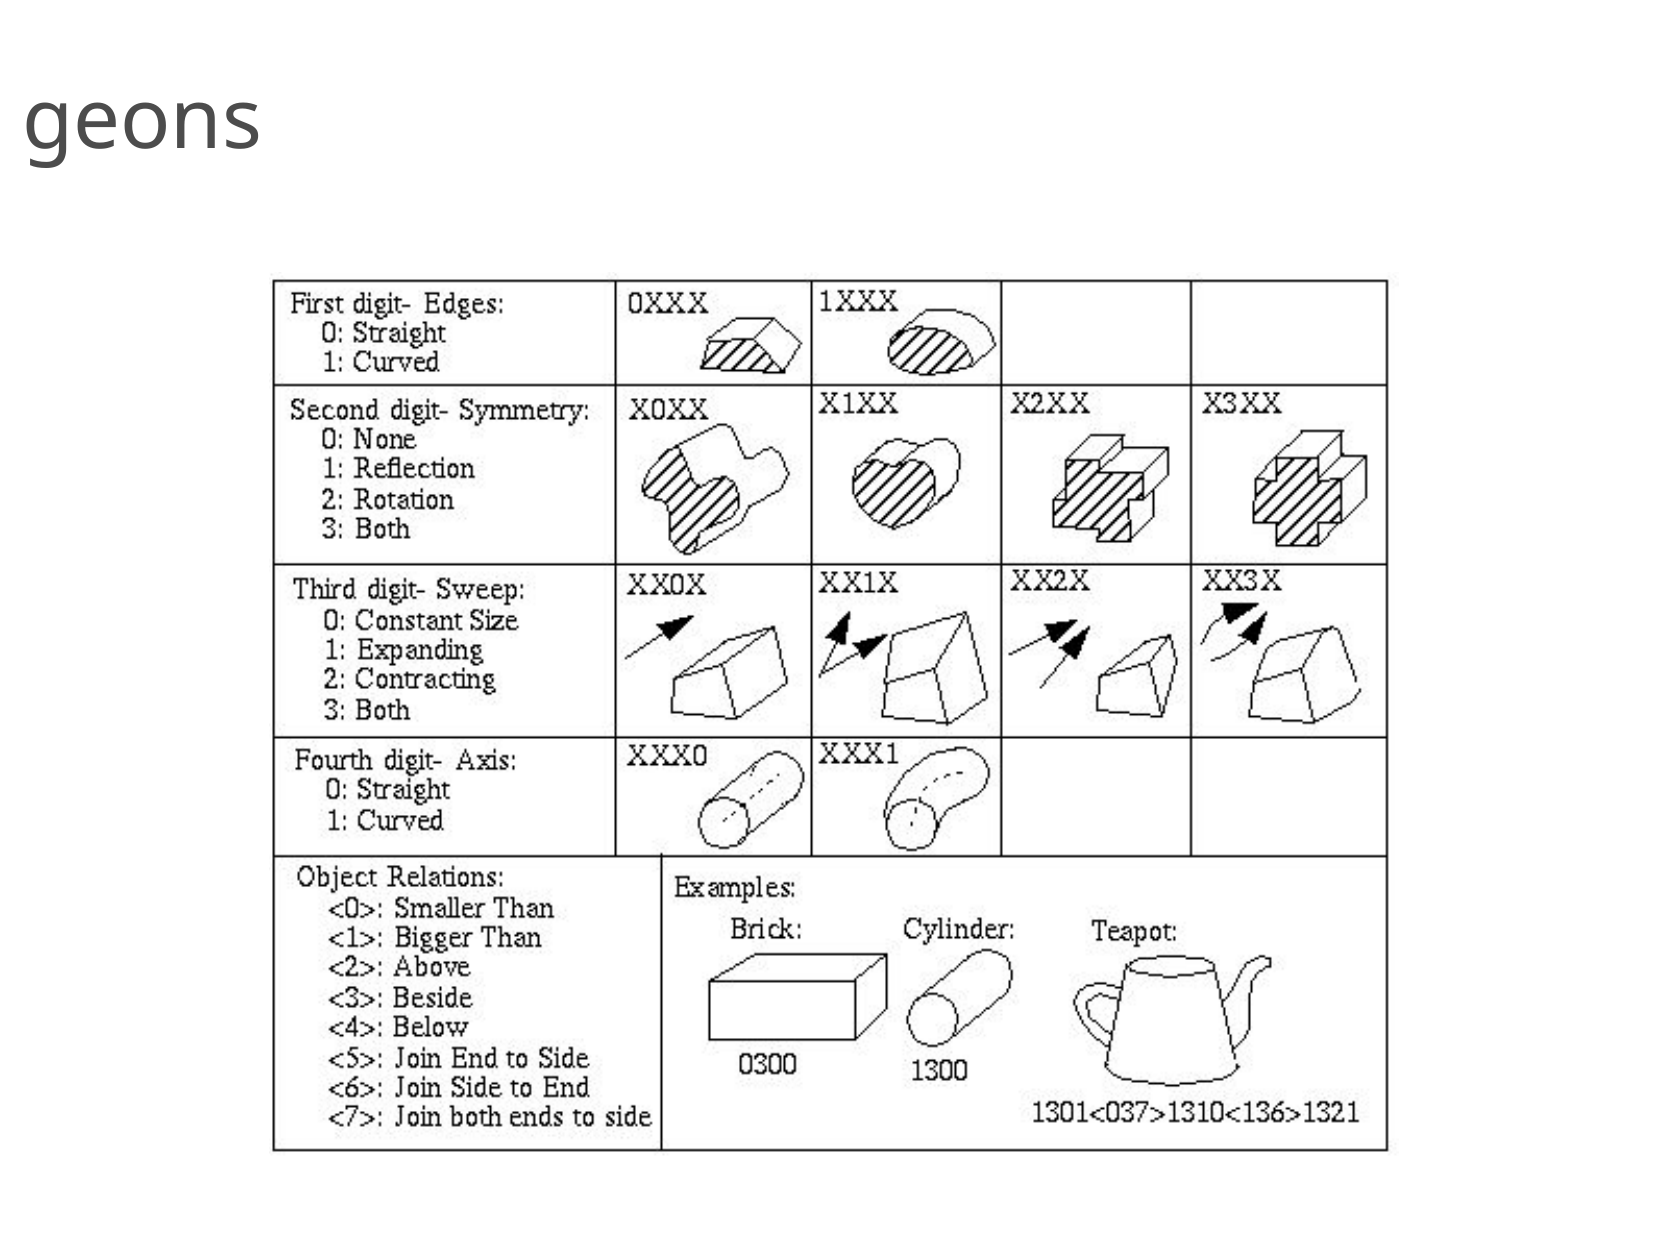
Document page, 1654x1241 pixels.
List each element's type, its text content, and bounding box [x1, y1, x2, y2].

picture [269, 272, 1399, 1158]
title geons [22, 19, 1654, 213]
